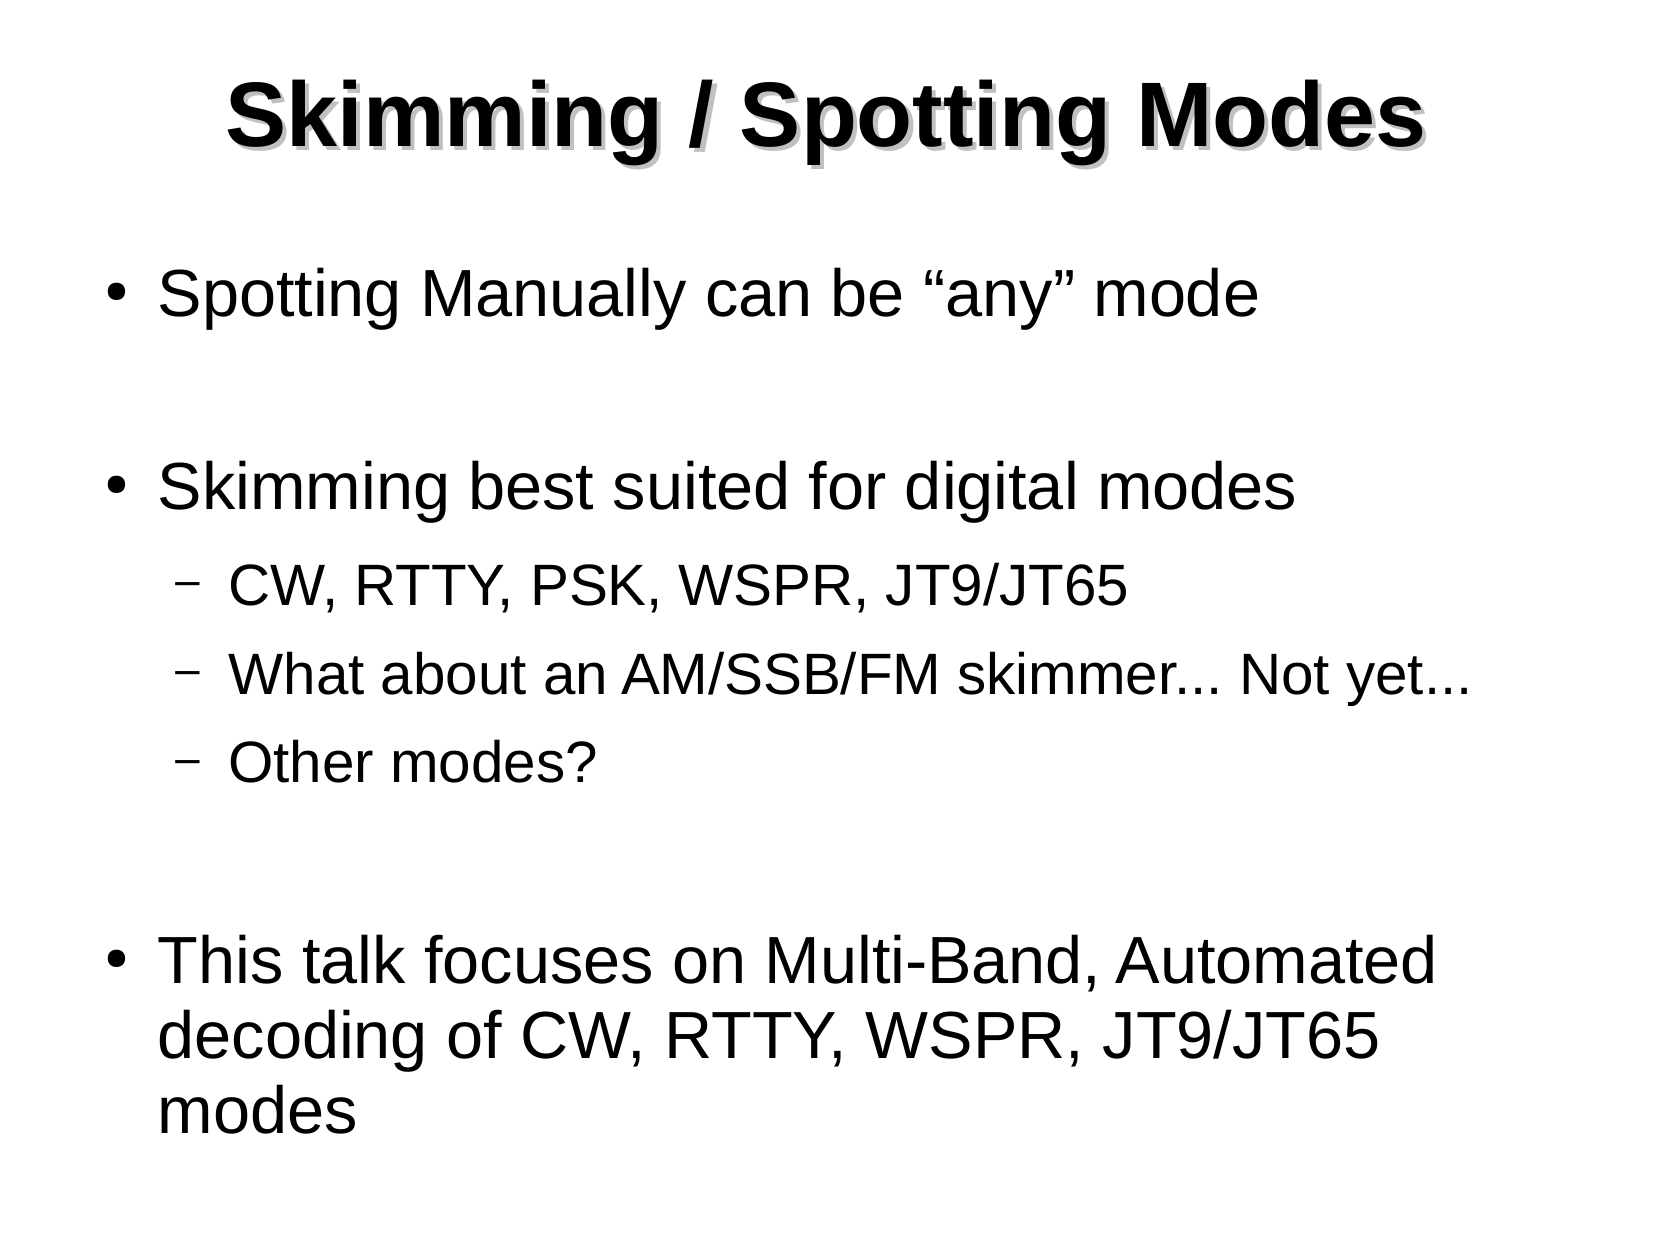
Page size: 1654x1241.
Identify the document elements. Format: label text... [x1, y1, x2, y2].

title Skimming / Spotting Modes [82, 49, 1571, 181]
list Spotting Manually can be “any” mode Skimming best suited for digital modes CW, RTTY, PSK, WSPR, JT9/JT65 What about an AM/SSB/FM skimmer... Not yet... Other modes? This talk focuses on Multi-Band, Automated decoding of CW, RTTY, WSPR, JT9/JT65 modes [86, 255, 1576, 976]
